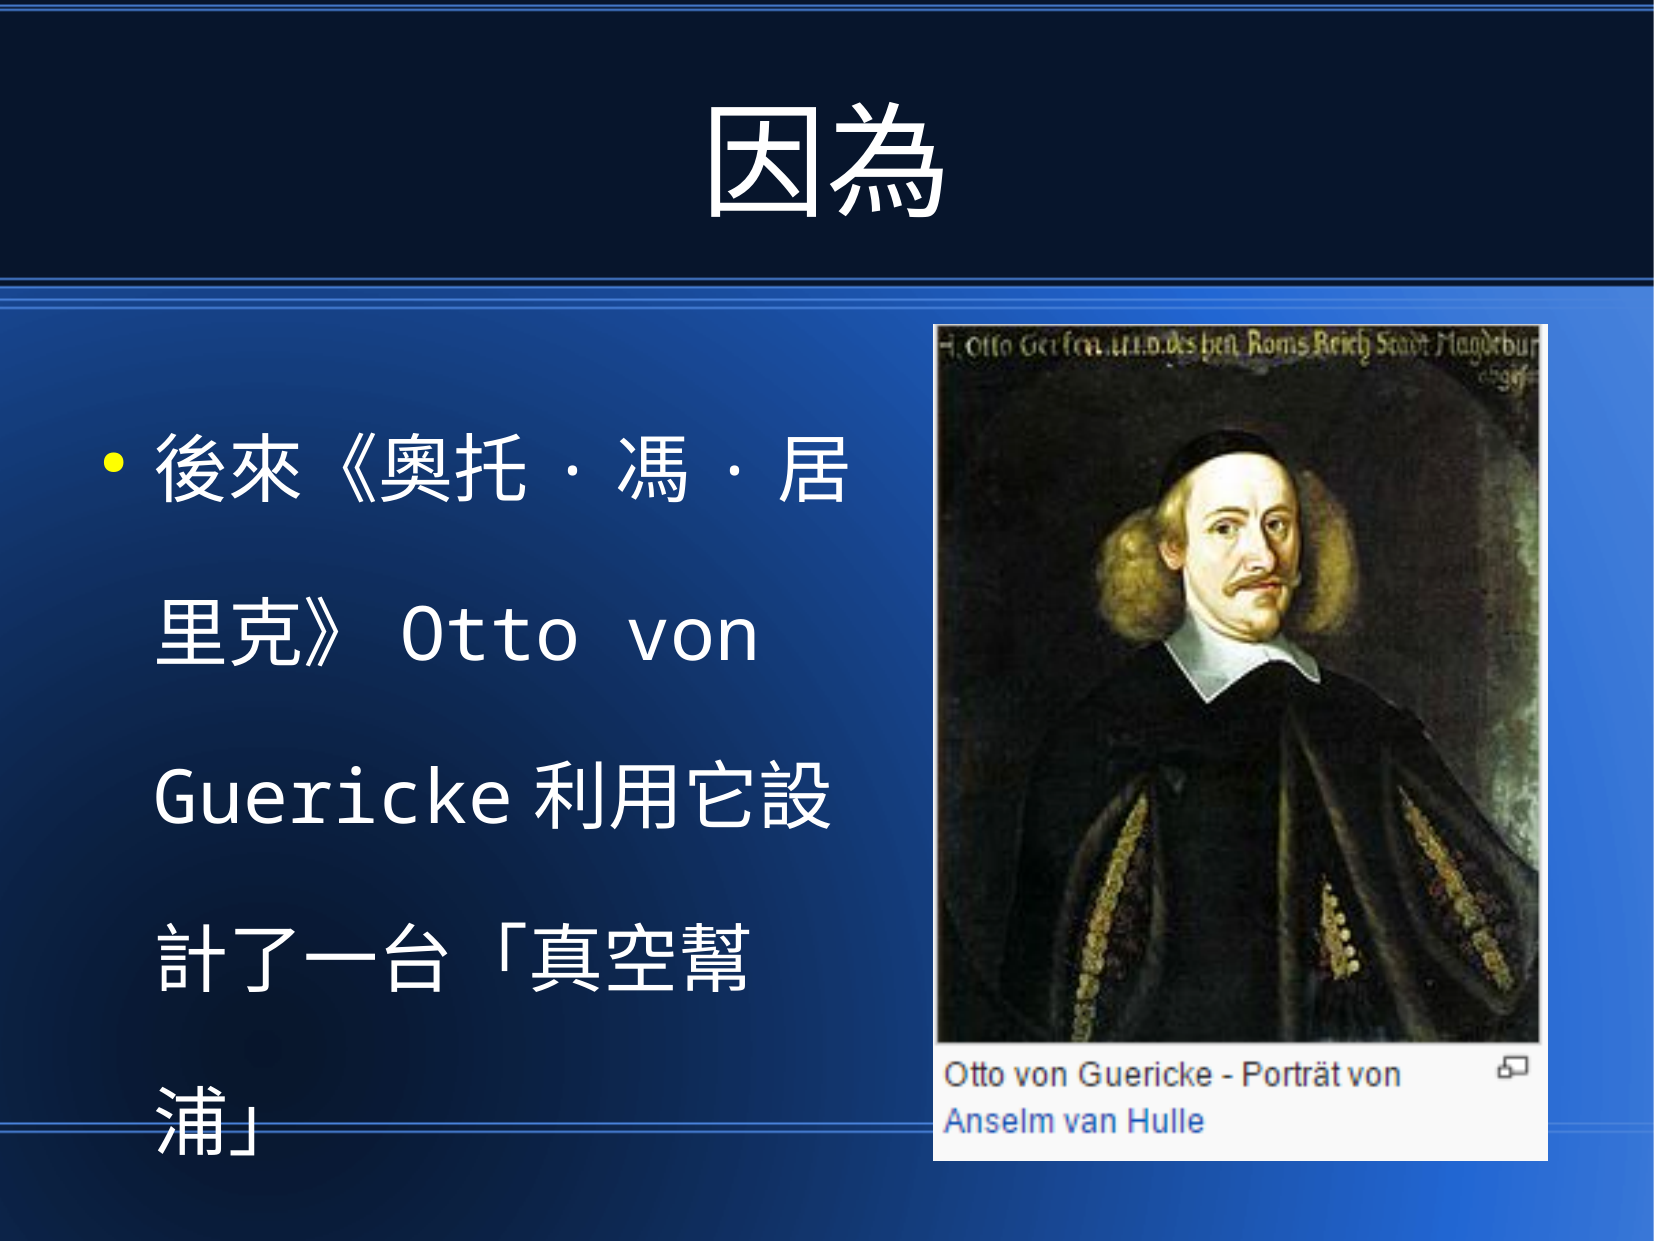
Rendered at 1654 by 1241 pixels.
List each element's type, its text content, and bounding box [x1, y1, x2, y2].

picture [0, 0, 1654, 1241]
list 後來《奧托·馮·居里克》Otto von Guericke利用它設計了一台「真空幫浦」 [82, 355, 875, 1241]
title 因為 [82, 49, 1571, 257]
